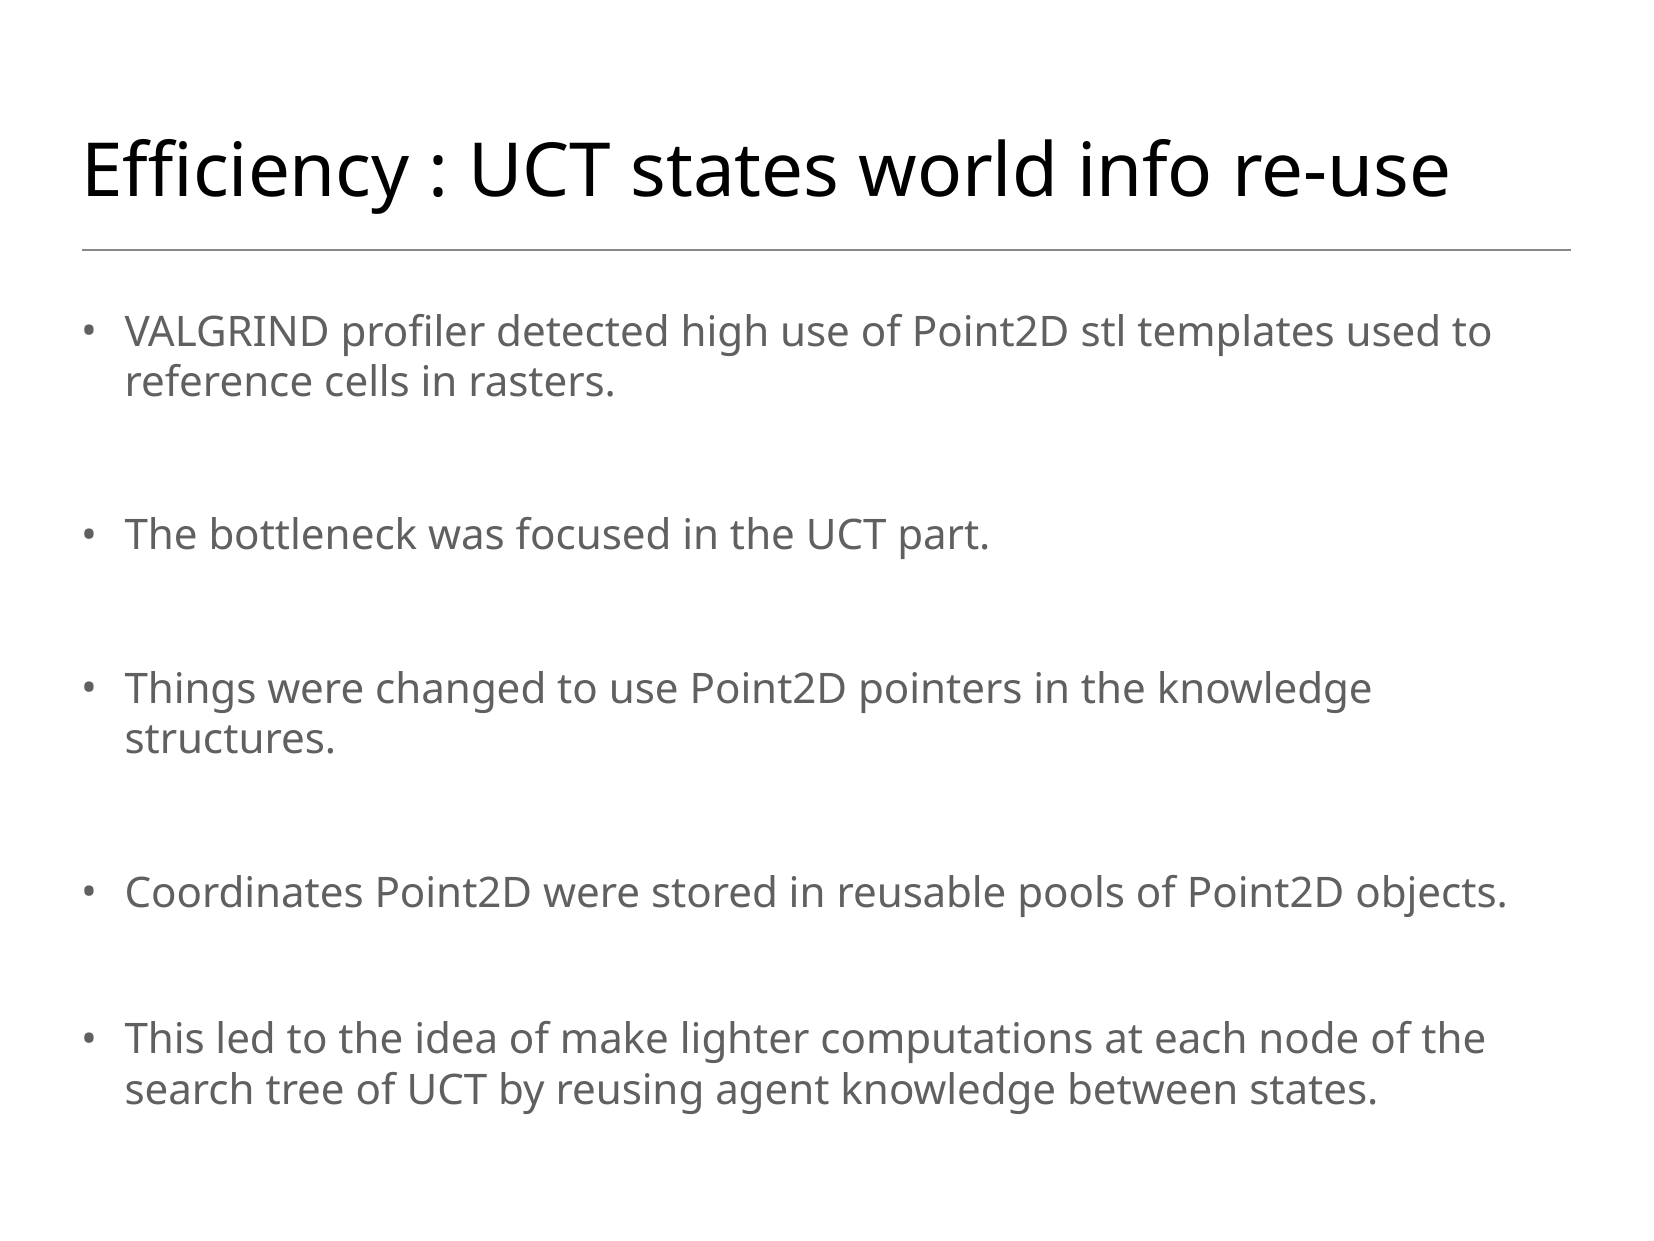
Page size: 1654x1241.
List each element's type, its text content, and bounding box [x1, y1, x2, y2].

title Efficiency : UCT states world info re-use [72, 41, 1582, 220]
list VALGRIND profiler detected high use of Point2D stl templates used to reference cells in rasters. The bottleneck was focused in the UCT part. Things were changed to use Point2D pointers in the knowledge structures. Coordinates Point2D were stored in reusable pools of Point2D objects. This led to the idea of make lighter computations at each node of the search tree of UCT by reusing agent knowledge between states. [72, 295, 1582, 1201]
